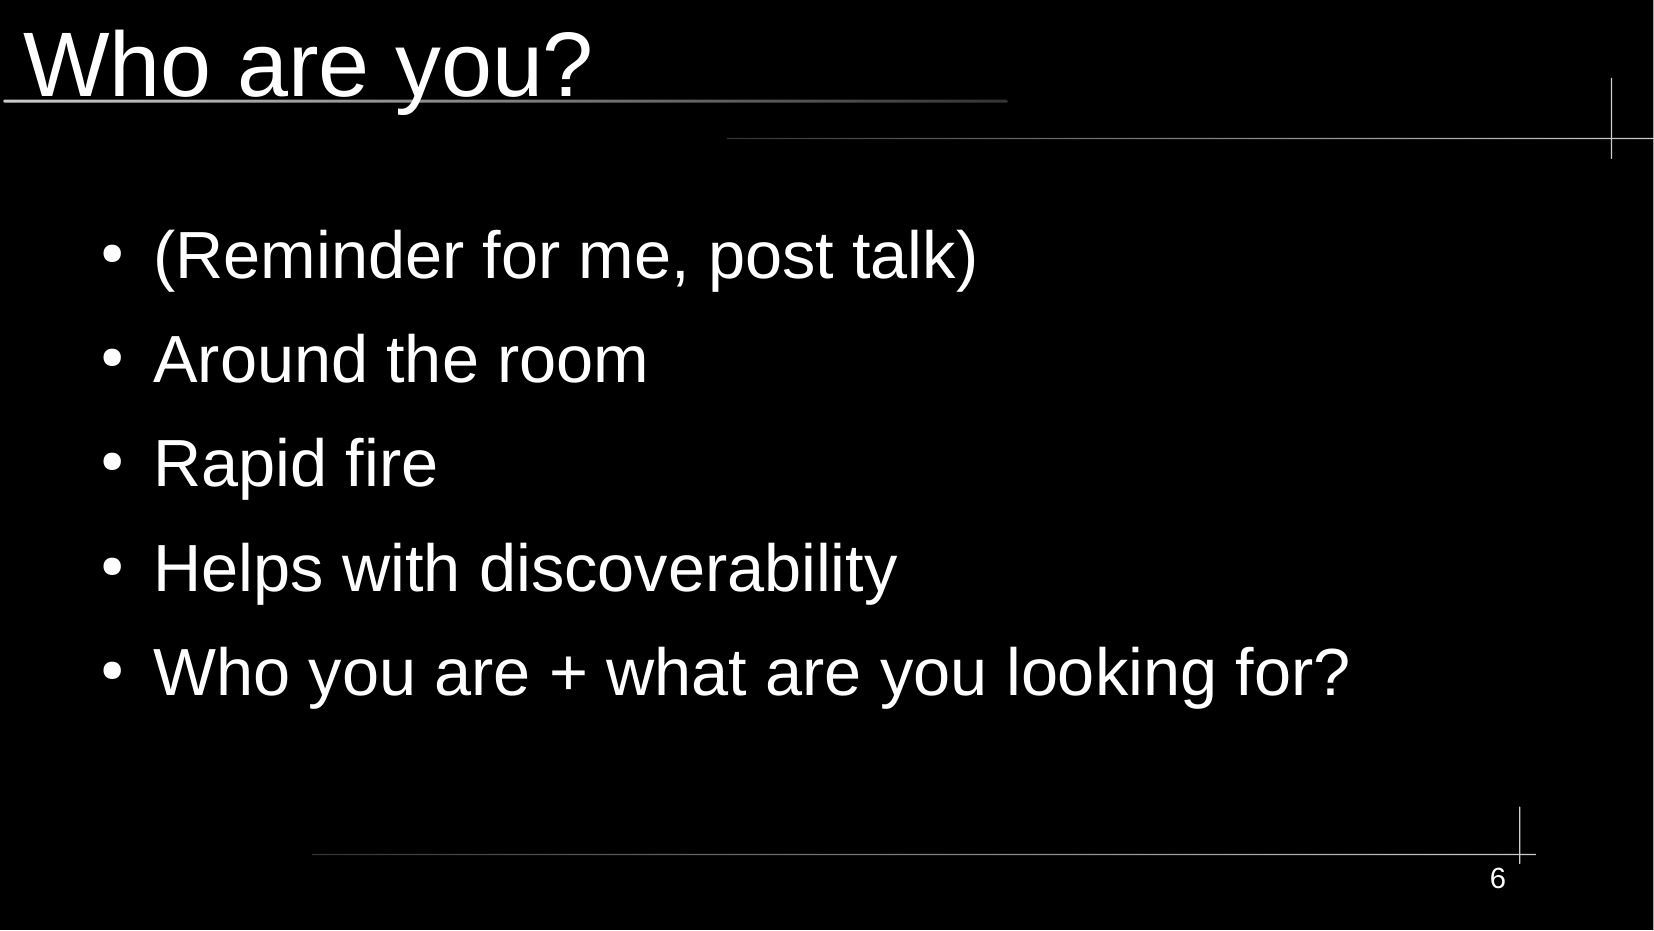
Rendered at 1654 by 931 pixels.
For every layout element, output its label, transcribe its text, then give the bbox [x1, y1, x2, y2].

title Who are you? [23, 11, 1589, 119]
list (Reminder for me, post talk) Around the room Rapid fire Helps with discoverability Who you are + what are you looking for? [82, 217, 1571, 758]
